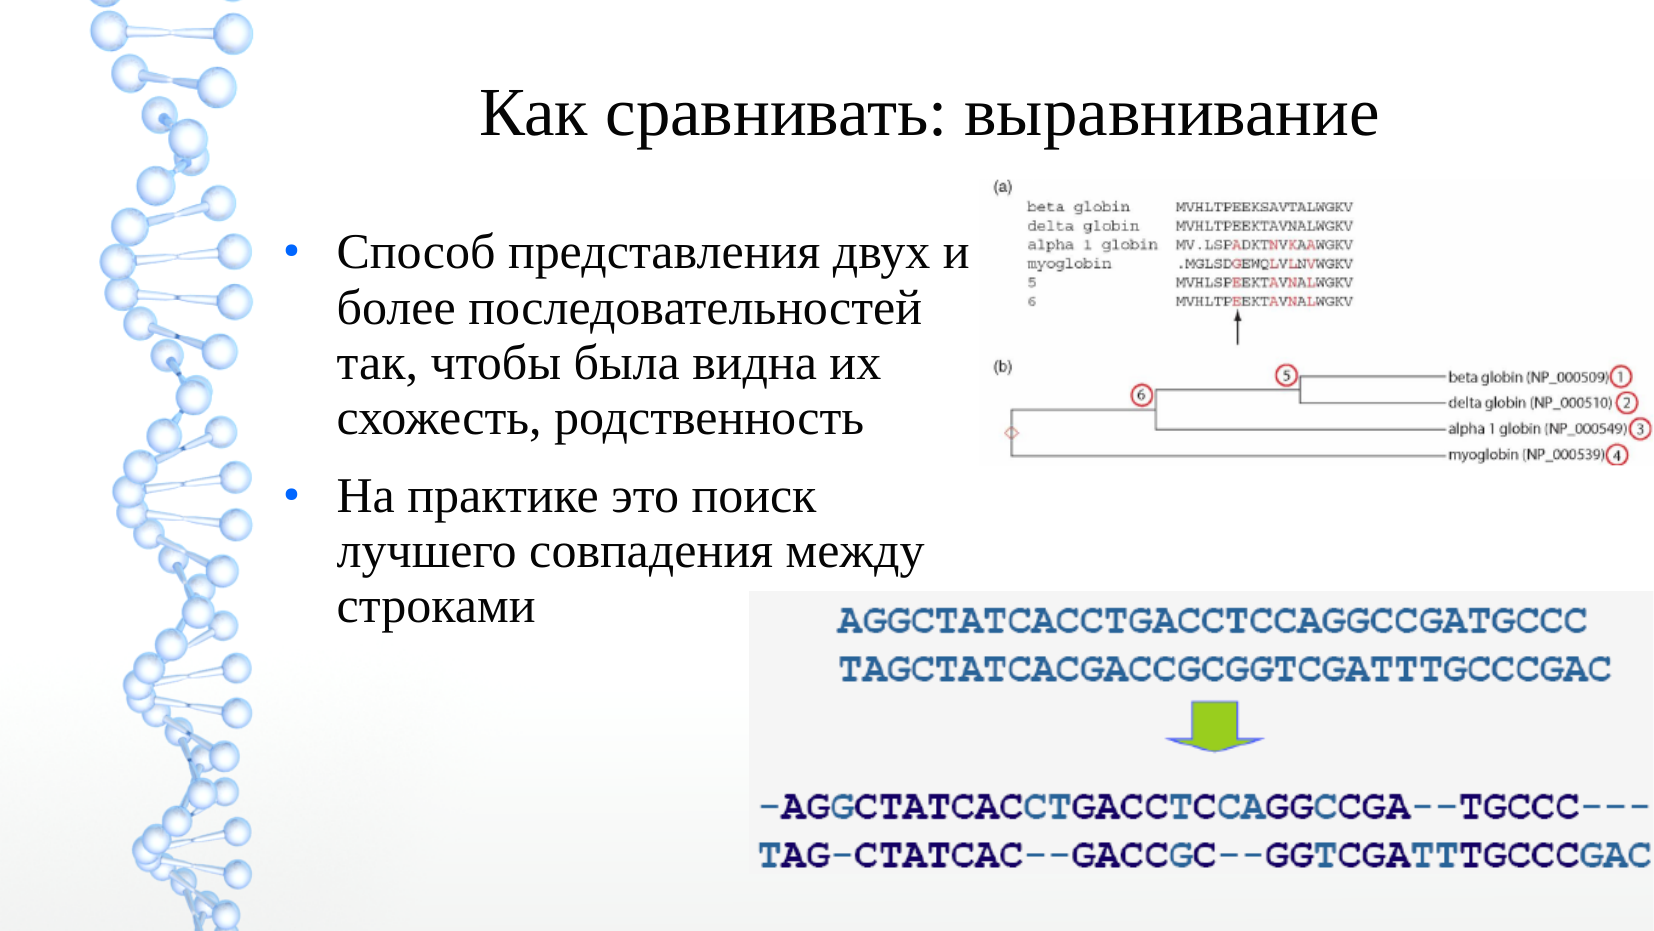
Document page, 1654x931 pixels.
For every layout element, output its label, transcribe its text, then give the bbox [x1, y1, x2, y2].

picture [0, 0, 1654, 931]
title Как сравнивать: выравнивание [265, 35, 1595, 189]
list Способ представления двух и более последовательностей так, чтобы была видна их схожесть, родственность На практике это поиск лучшего совпадения между строками [265, 224, 993, 764]
